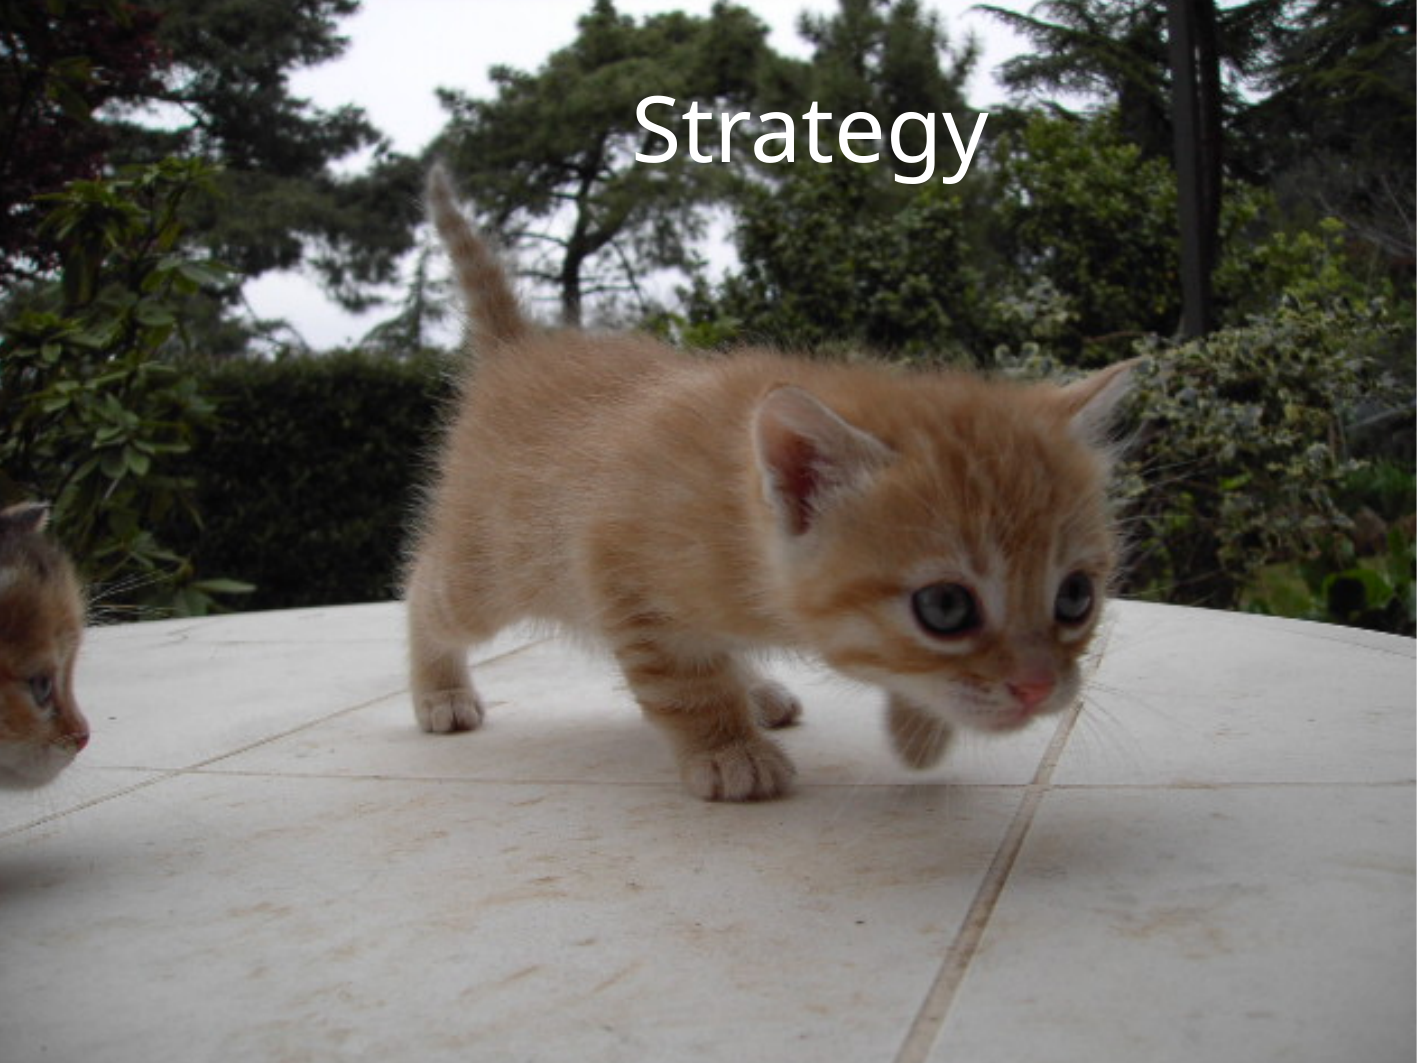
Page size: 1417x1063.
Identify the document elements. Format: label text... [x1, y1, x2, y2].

text_box Strategy [537, 63, 1083, 192]
picture [0, 0, 1417, 1063]
